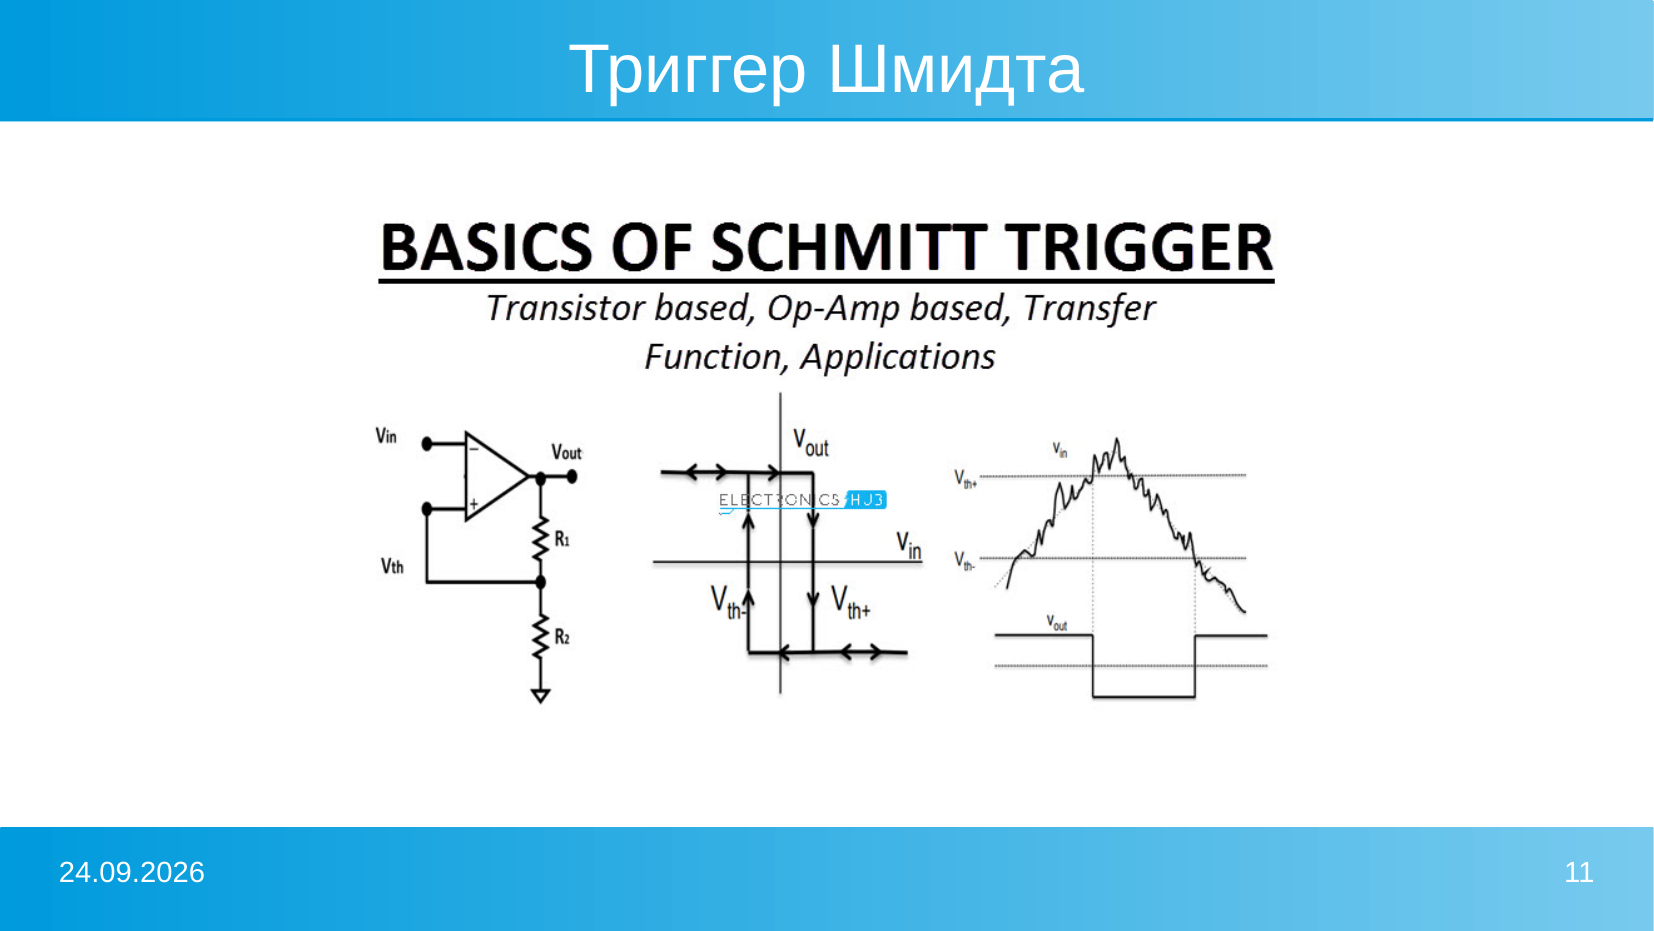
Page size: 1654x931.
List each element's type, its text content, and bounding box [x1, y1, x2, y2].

picture [356, 200, 1295, 727]
title Триггер Шмидта [59, 29, 1595, 108]
